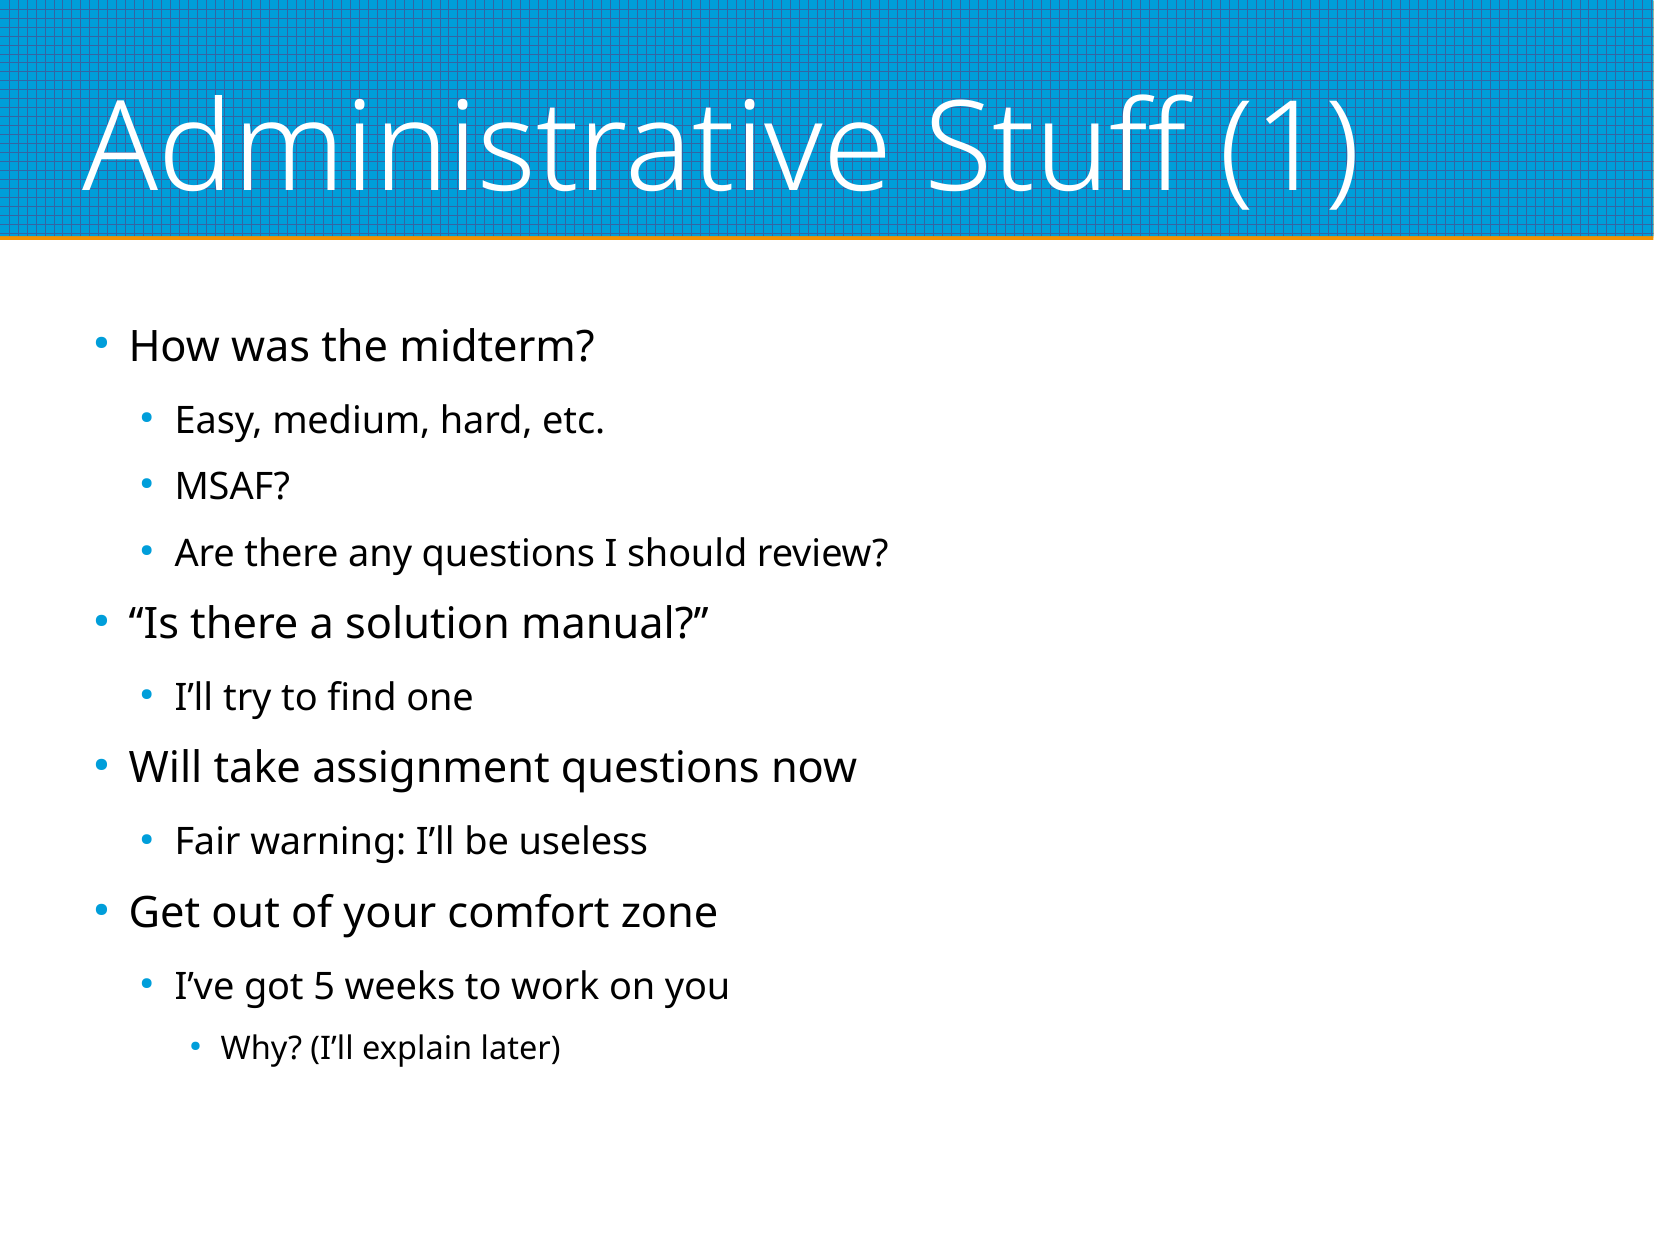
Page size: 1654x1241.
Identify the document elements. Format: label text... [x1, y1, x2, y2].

title Administrative Stuff (1) [82, 19, 1571, 227]
list How was the midterm? Easy, medium, hard, etc. MSAF? Are there any questions I should review? ‘‘Is there a solution manual?’’ I’ll try to find one Will take assignment questions now Fair warning: I’ll be useless Get out of your comfort zone I’ve got 5 weeks to work on you Why? (I’ll explain later) [82, 314, 1563, 1081]
